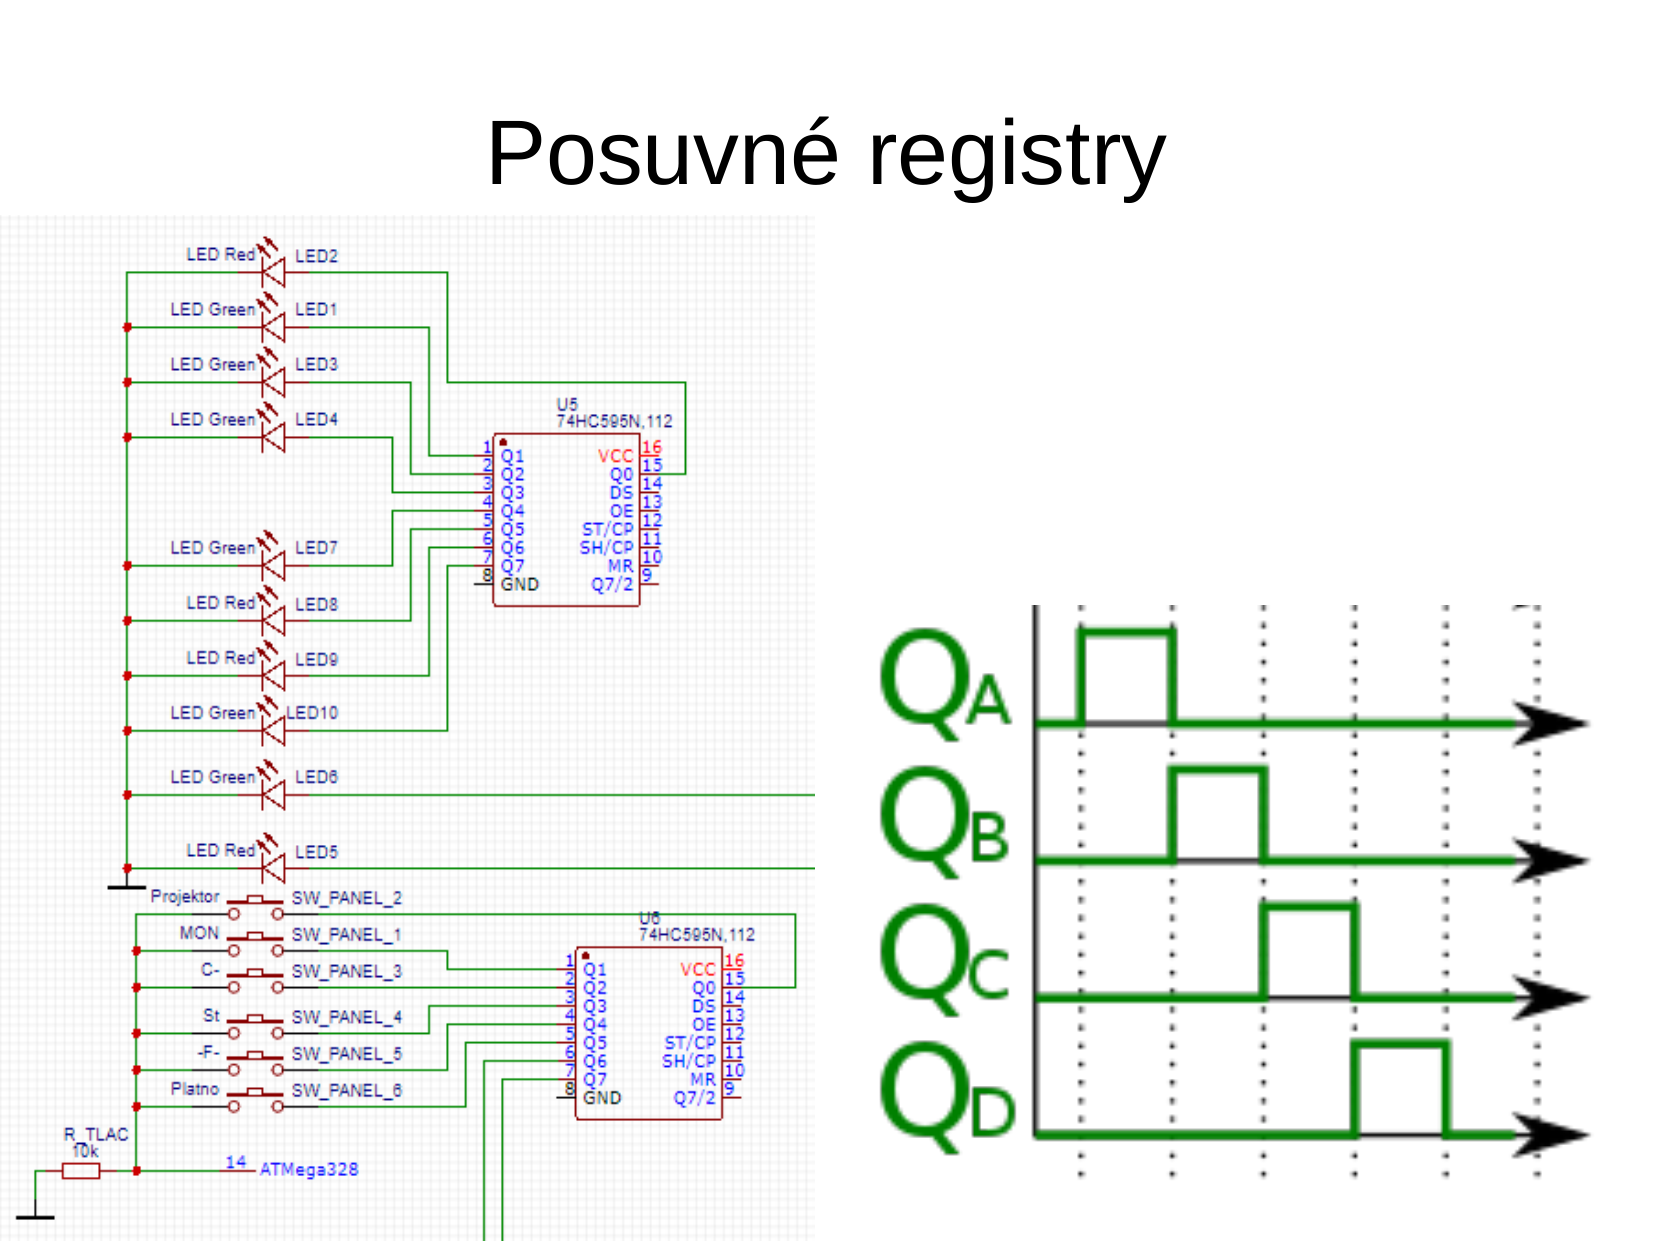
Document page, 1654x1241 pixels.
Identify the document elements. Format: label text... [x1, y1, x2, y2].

picture [854, 605, 1630, 1205]
picture [0, 215, 815, 1241]
title Posuvné registry [82, 49, 1571, 257]
